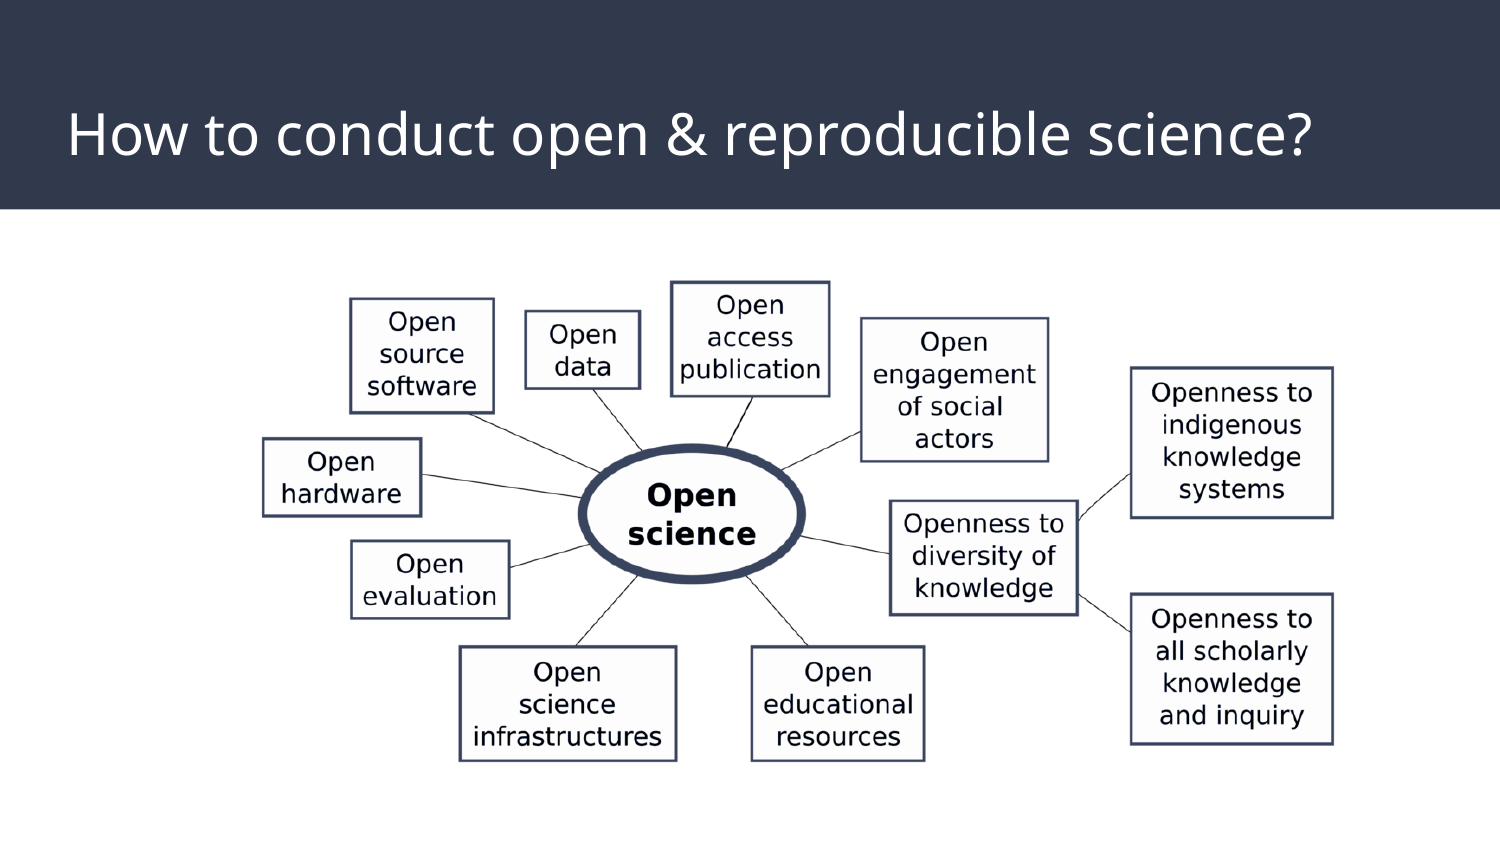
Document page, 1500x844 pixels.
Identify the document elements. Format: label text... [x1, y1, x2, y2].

picture [243, 247, 1351, 780]
title How to conduct open & reproducible science? [51, 82, 1449, 185]
